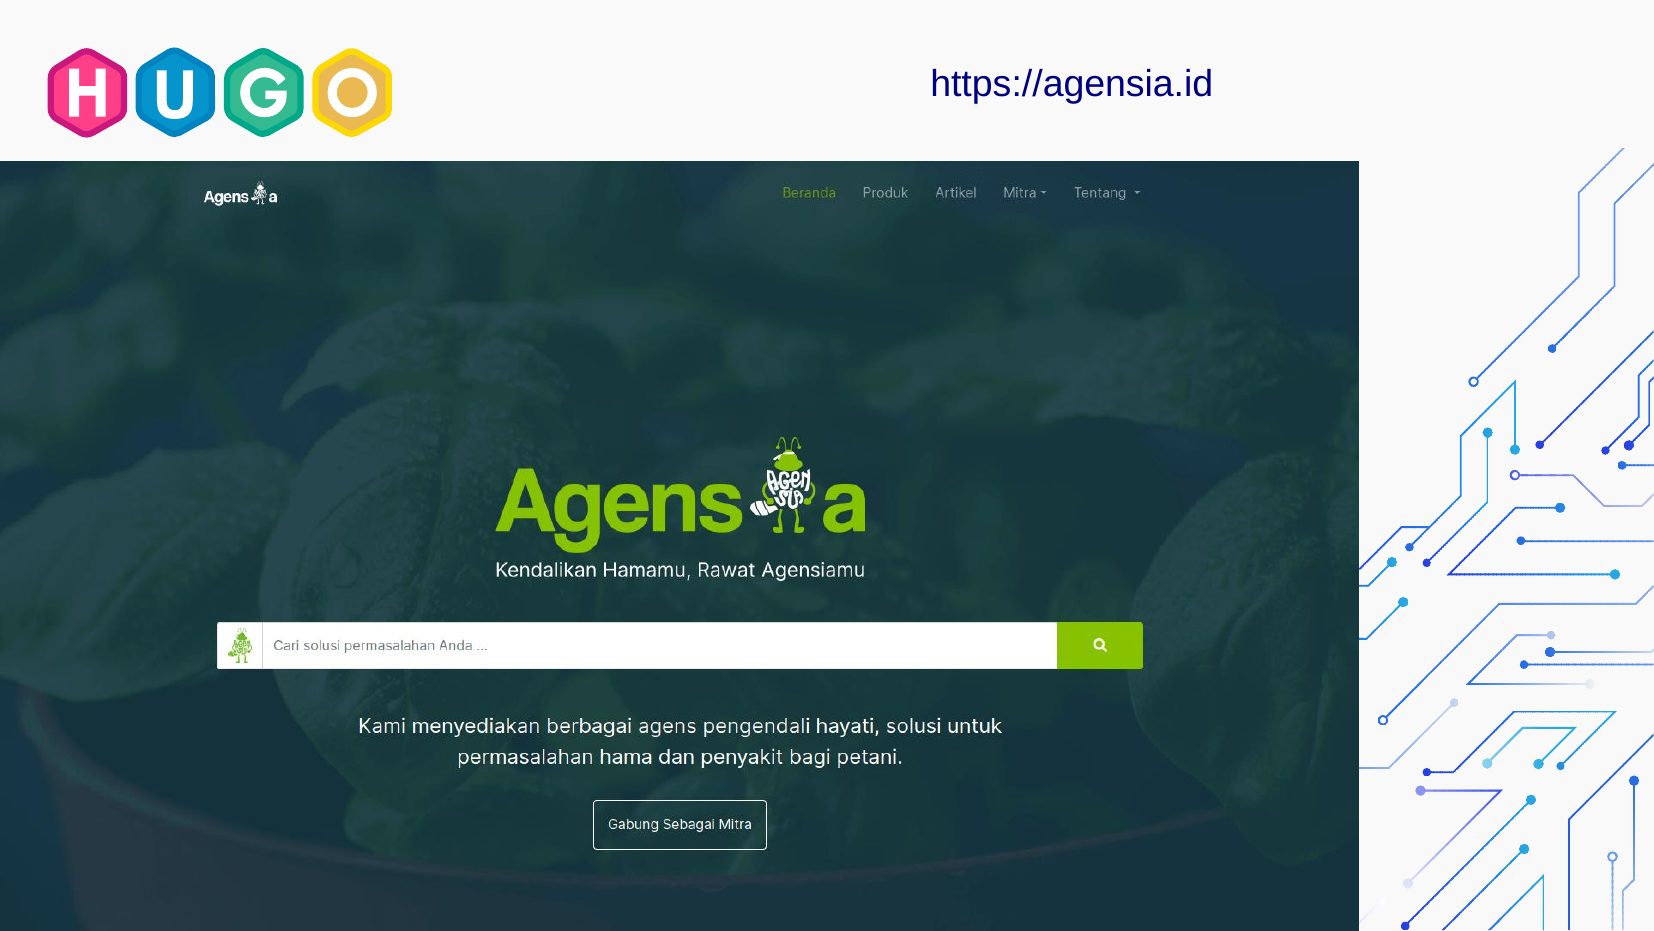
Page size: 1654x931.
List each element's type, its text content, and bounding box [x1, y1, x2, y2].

text_box https://agensia.id [915, 54, 1229, 154]
picture [47, 47, 172, 138]
picture [157, 71, 192, 118]
picture [177, 47, 393, 138]
picture [0, 161, 1359, 931]
